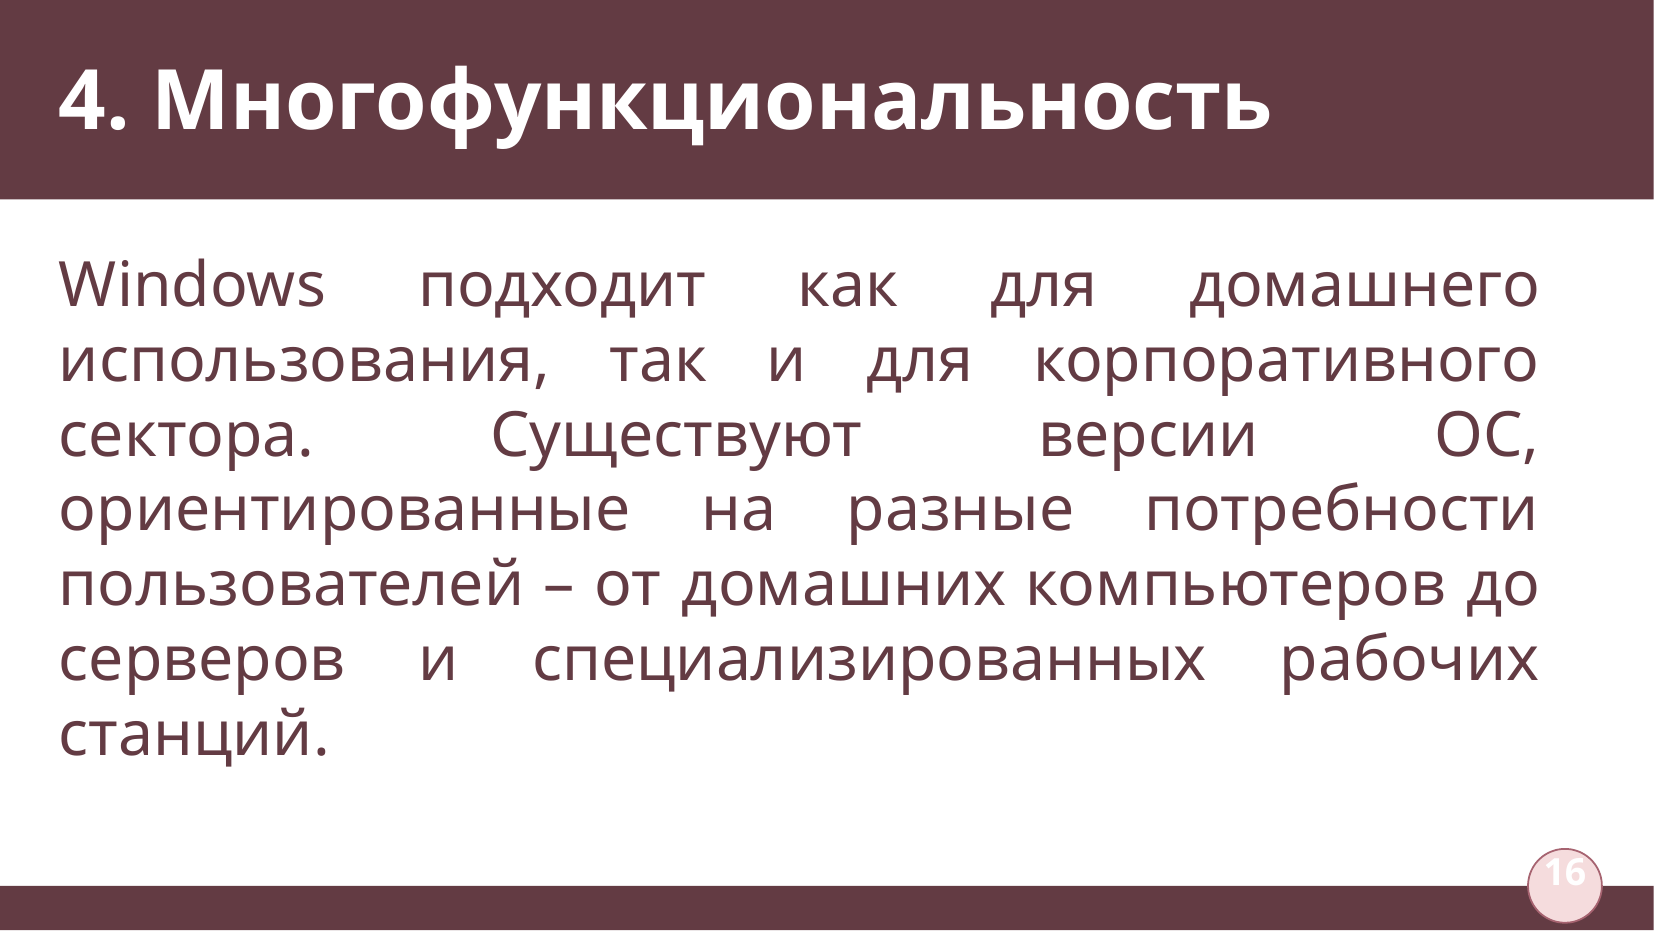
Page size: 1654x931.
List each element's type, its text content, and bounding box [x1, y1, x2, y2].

list Windows подходит как для домашнего использования, так и для корпоративного сектора. Существуют версии ОС, ориентированные на разные потребности пользователей – от домашних компьютеров до серверов и специализированных рабочих станций. [59, 243, 1595, 864]
title 4. Многофункциональность [59, 37, 1595, 155]
